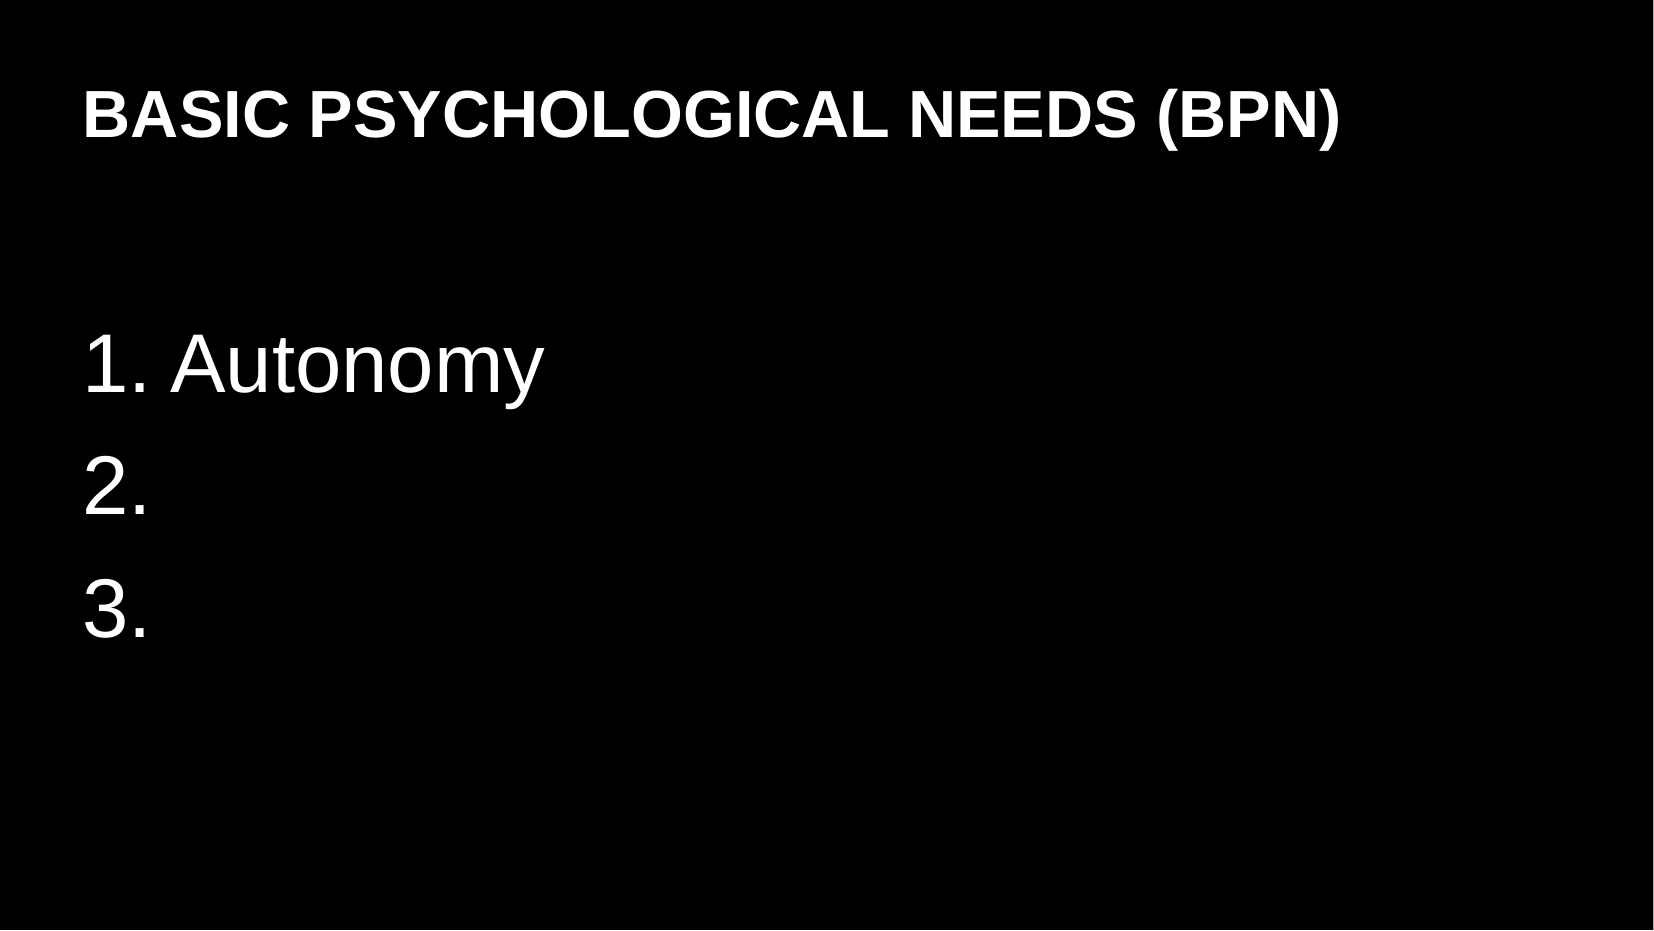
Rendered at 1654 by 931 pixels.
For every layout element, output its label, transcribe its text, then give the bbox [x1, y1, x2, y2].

title BASIC PSYCHOLOGICAL NEEDS (BPN) [82, 37, 1571, 193]
list 1. Autonomy 2. 3. [82, 316, 1571, 857]
